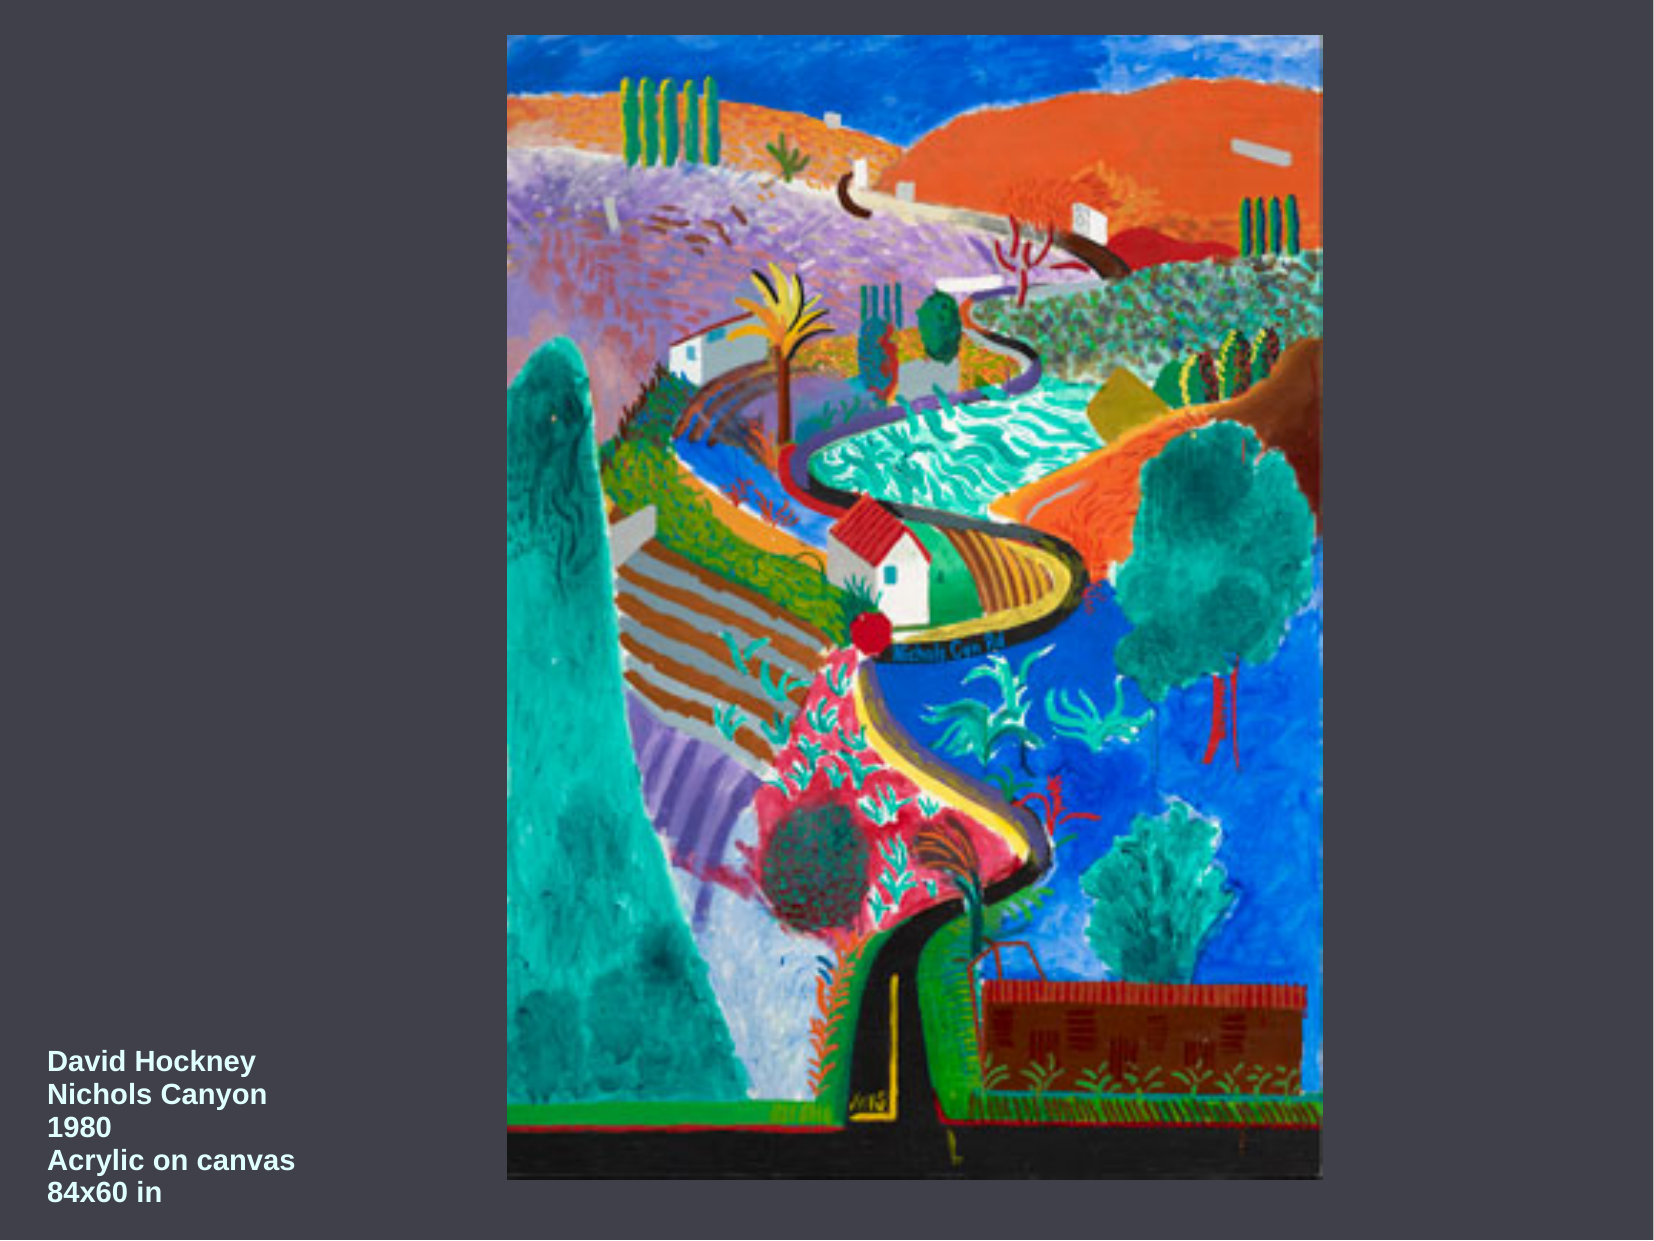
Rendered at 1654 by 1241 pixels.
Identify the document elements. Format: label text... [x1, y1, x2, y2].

text_box David Hockney Nichols Canyon 1980 Acrylic on canvas 84x60 in [32, 1037, 319, 1217]
picture [507, 35, 1323, 1180]
